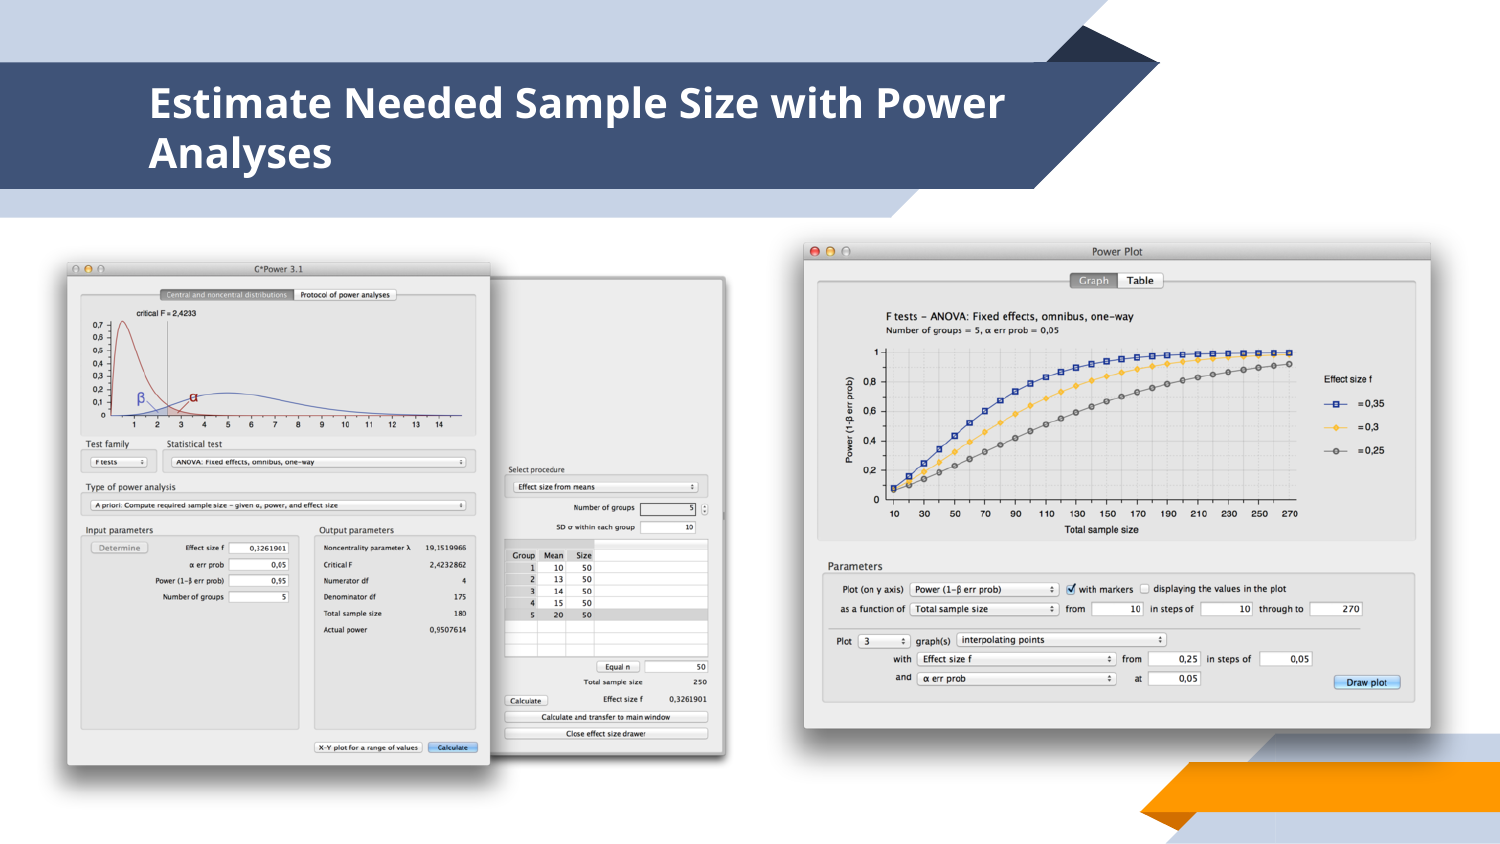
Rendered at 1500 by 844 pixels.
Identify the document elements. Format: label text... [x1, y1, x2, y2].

title Estimate Needed Sample Size with Power Analyses [133, 64, 1052, 190]
picture [759, 215, 1475, 790]
picture [31, 240, 735, 814]
